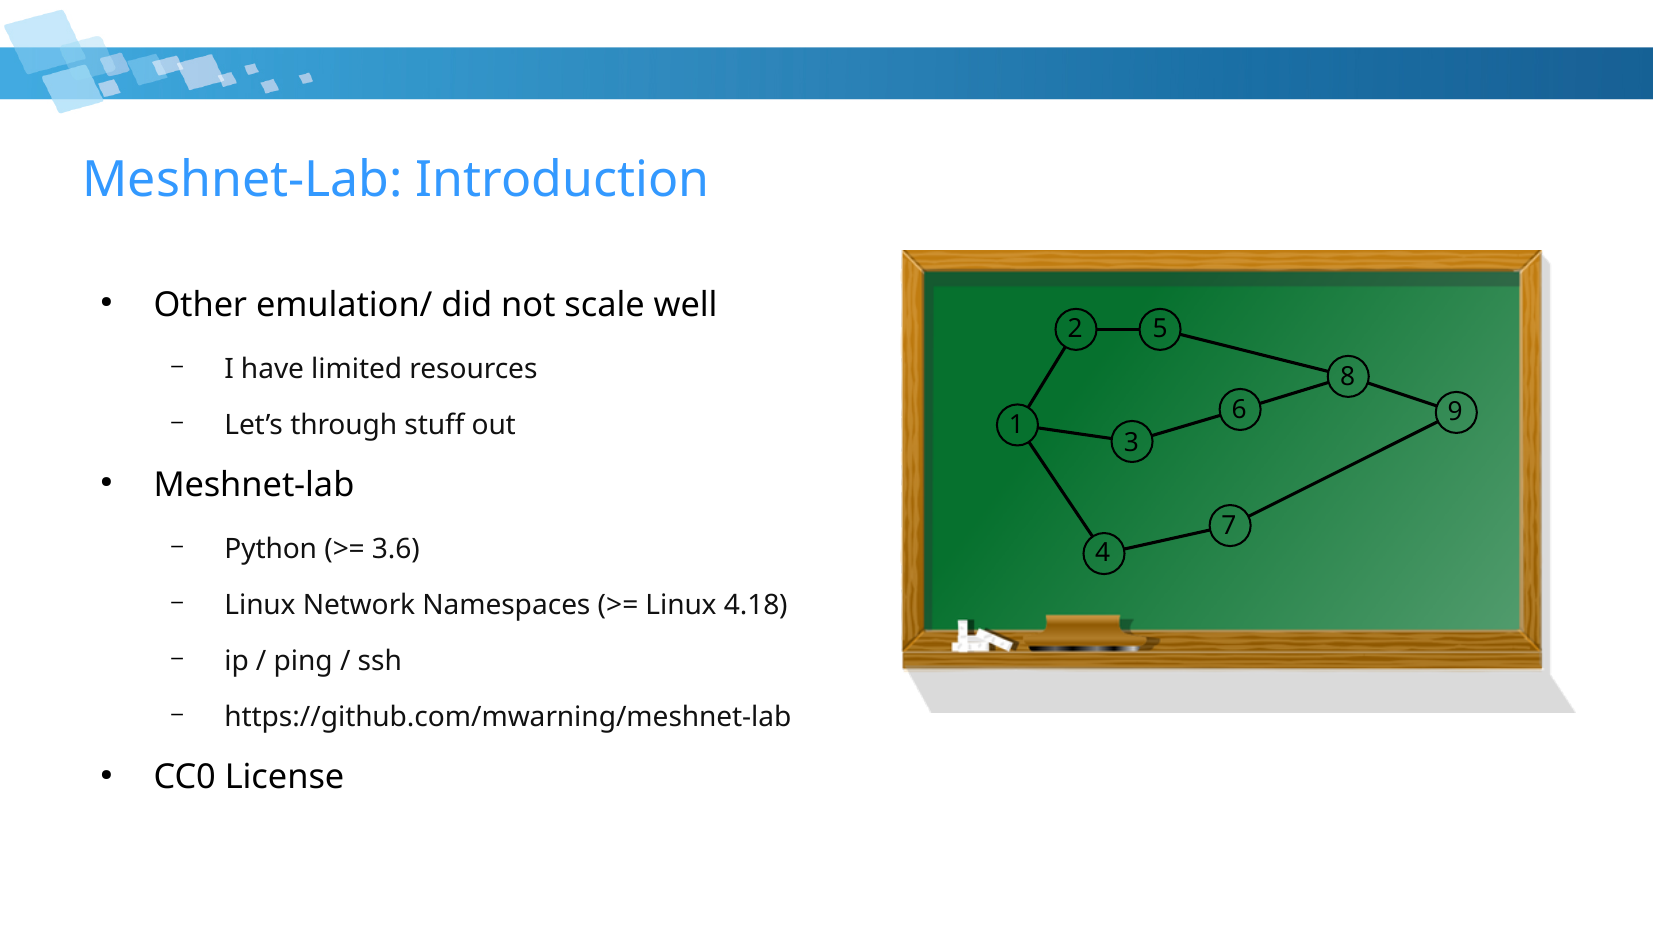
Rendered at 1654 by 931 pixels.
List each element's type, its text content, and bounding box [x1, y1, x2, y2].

list Other emulation/ did not scale well I have limited resources Let’s through stuff out Meshnet-lab Python (>= 3.6) Linux Network Namespaces (>= Linux 4.18) ip / ping / ssh https://github.com/mwarning/meshnet-lab CC0 License [82, 279, 1571, 820]
picture [0, 0, 1653, 929]
title Meshnet-Lab: Introduction [82, 99, 1571, 255]
